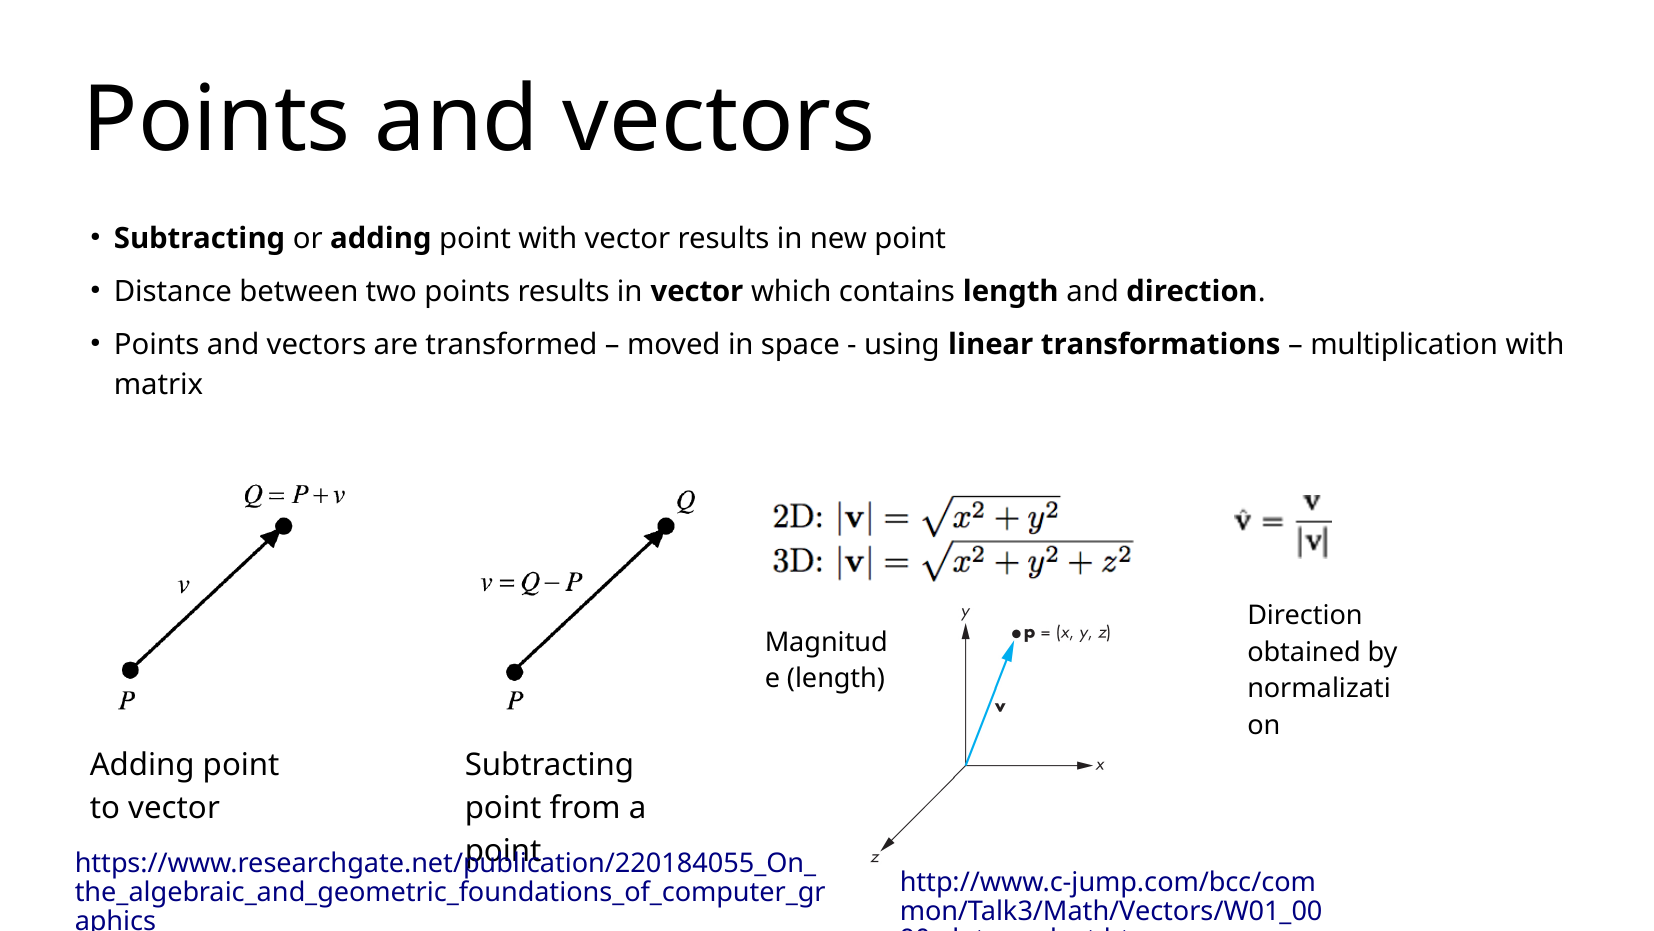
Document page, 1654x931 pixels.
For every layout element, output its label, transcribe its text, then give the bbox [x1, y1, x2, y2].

title Points and vectors [82, 37, 1571, 193]
picture [1222, 476, 1351, 571]
list Subtracting or adding point with vector results in new point Distance between two points results in vector which contains length and direction. Points and vectors are transformed – moved in space - using linear transformations – multiplication with matrix [82, 217, 1571, 406]
text_box http://www.c-jump.com/bcc/common/Talk3/Math/Vectors/W01_0090_dot_product.htm [885, 855, 1351, 904]
text_box Subtracting point from a point [450, 735, 691, 828]
text_box https://www.researchgate.net/publication/220184055_On_the_algebraic_and_geometric_foundations_of_computer_graphics [60, 836, 841, 886]
picture [59, 449, 706, 721]
text_box Adding point to vector [75, 735, 316, 828]
picture [765, 469, 1151, 867]
text_box Direction obtained by normalization [1232, 588, 1413, 771]
text_box Magnitude (length) [750, 615, 916, 697]
